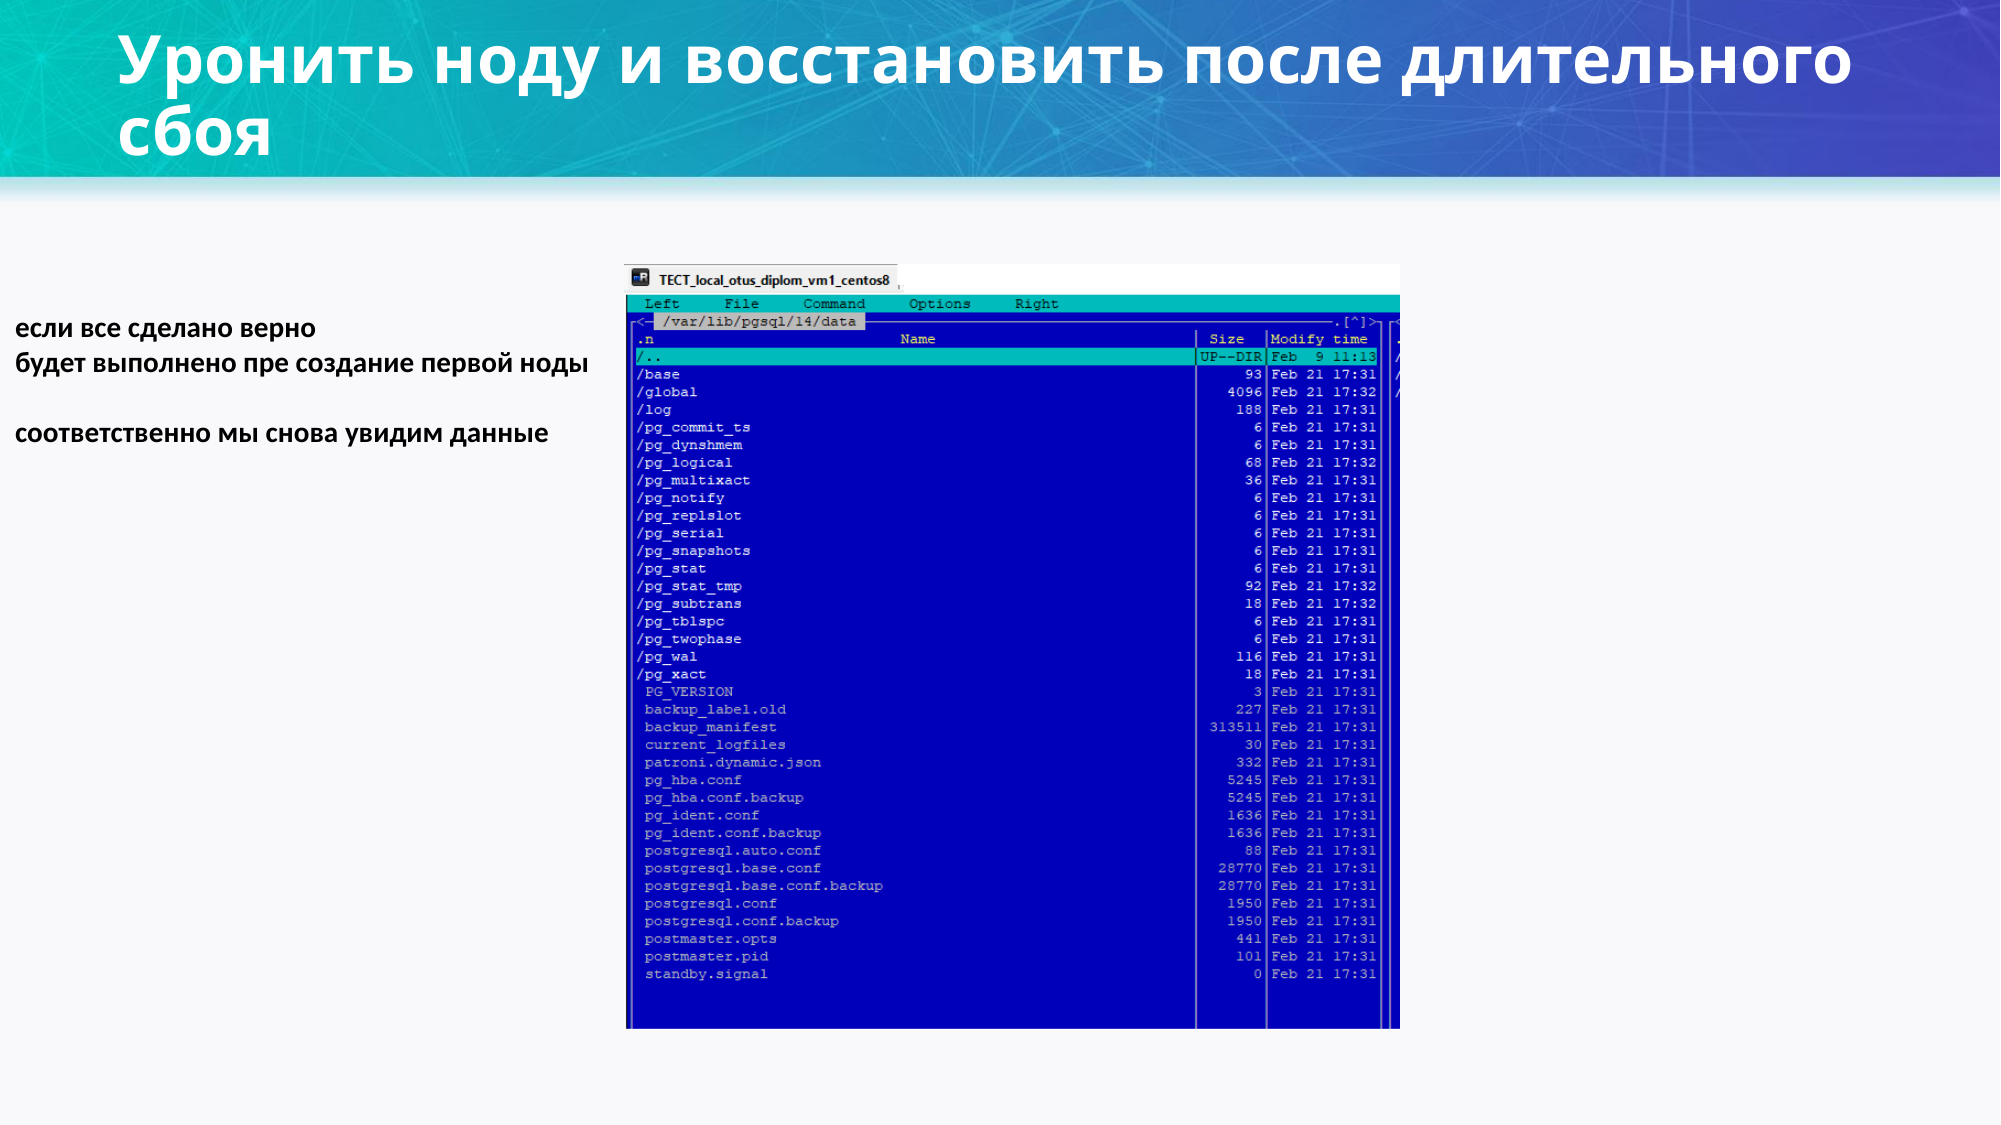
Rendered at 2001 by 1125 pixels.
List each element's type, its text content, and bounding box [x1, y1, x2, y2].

text_box Уронить ноду и восстановить после длительного сбоя [117, 57, 1882, 140]
text_box если все сделано верно будет выполнено пре создание первой ноды соответственно мы снова увидим данные [0, 183, 1974, 464]
picture [0, 0, 2000, 1125]
